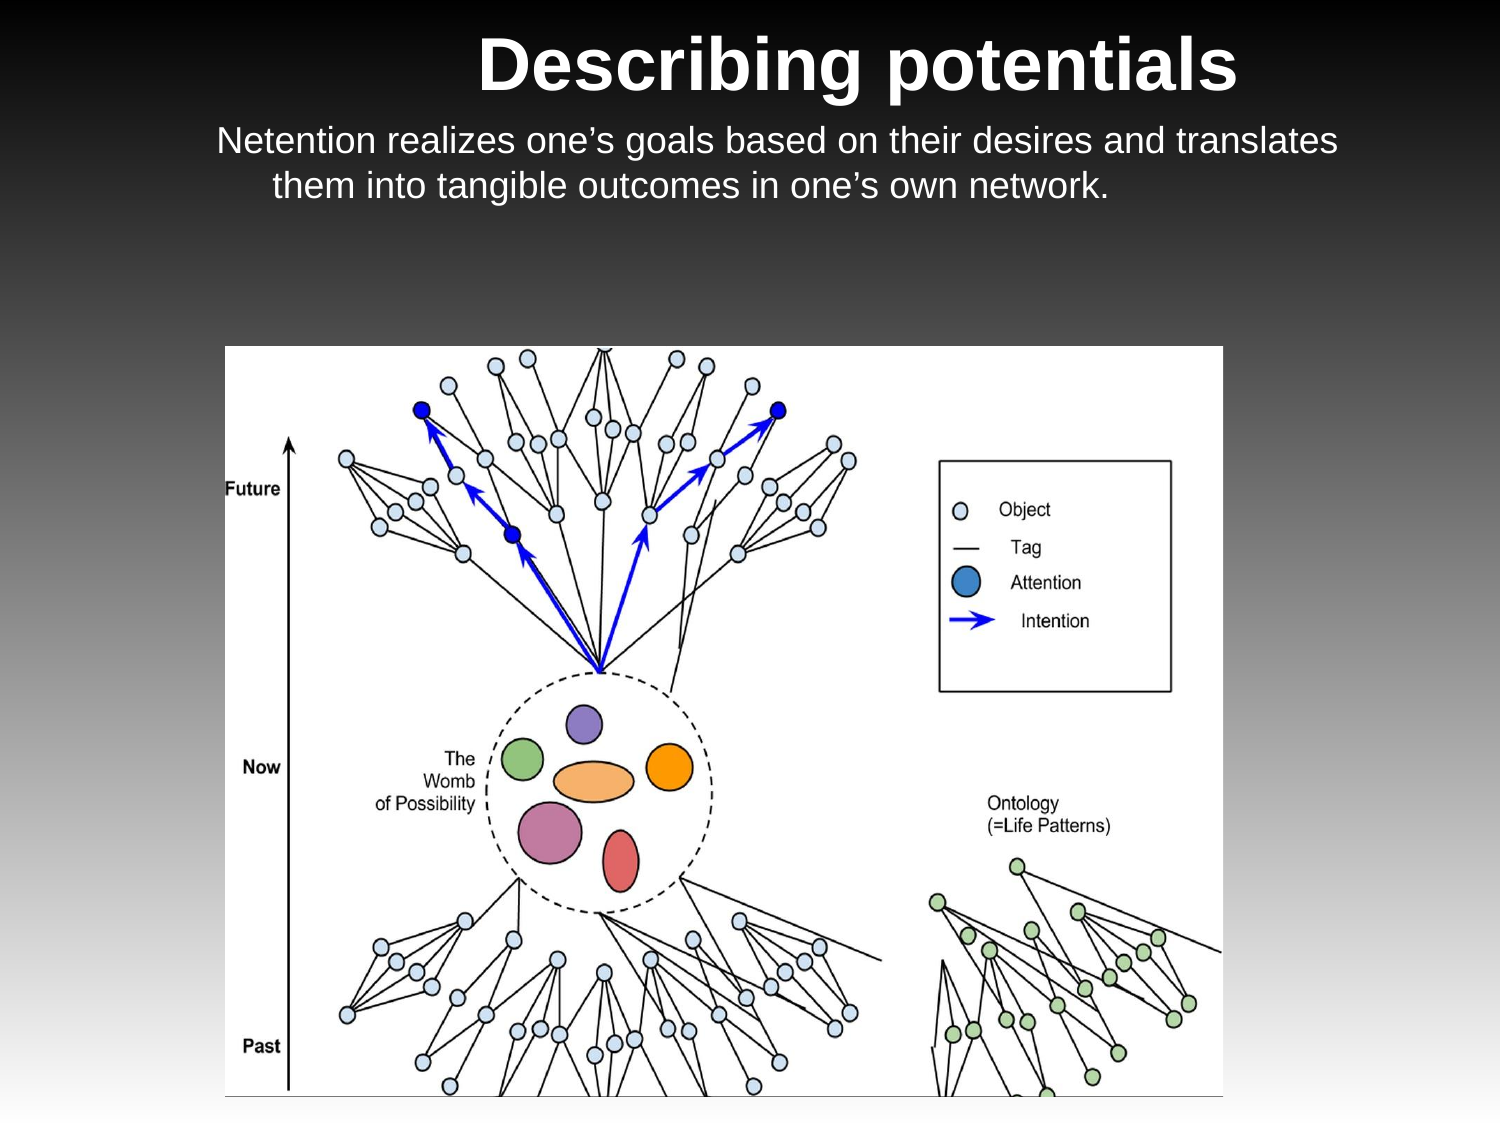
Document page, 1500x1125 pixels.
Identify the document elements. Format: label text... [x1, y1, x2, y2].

title Describing potentials [425, 0, 1256, 100]
list Netention realizes one’s goals based on their desires and translates them into tangible outcomes in one’s own network. [201, 100, 1408, 348]
text_box [225, 346, 1224, 1097]
